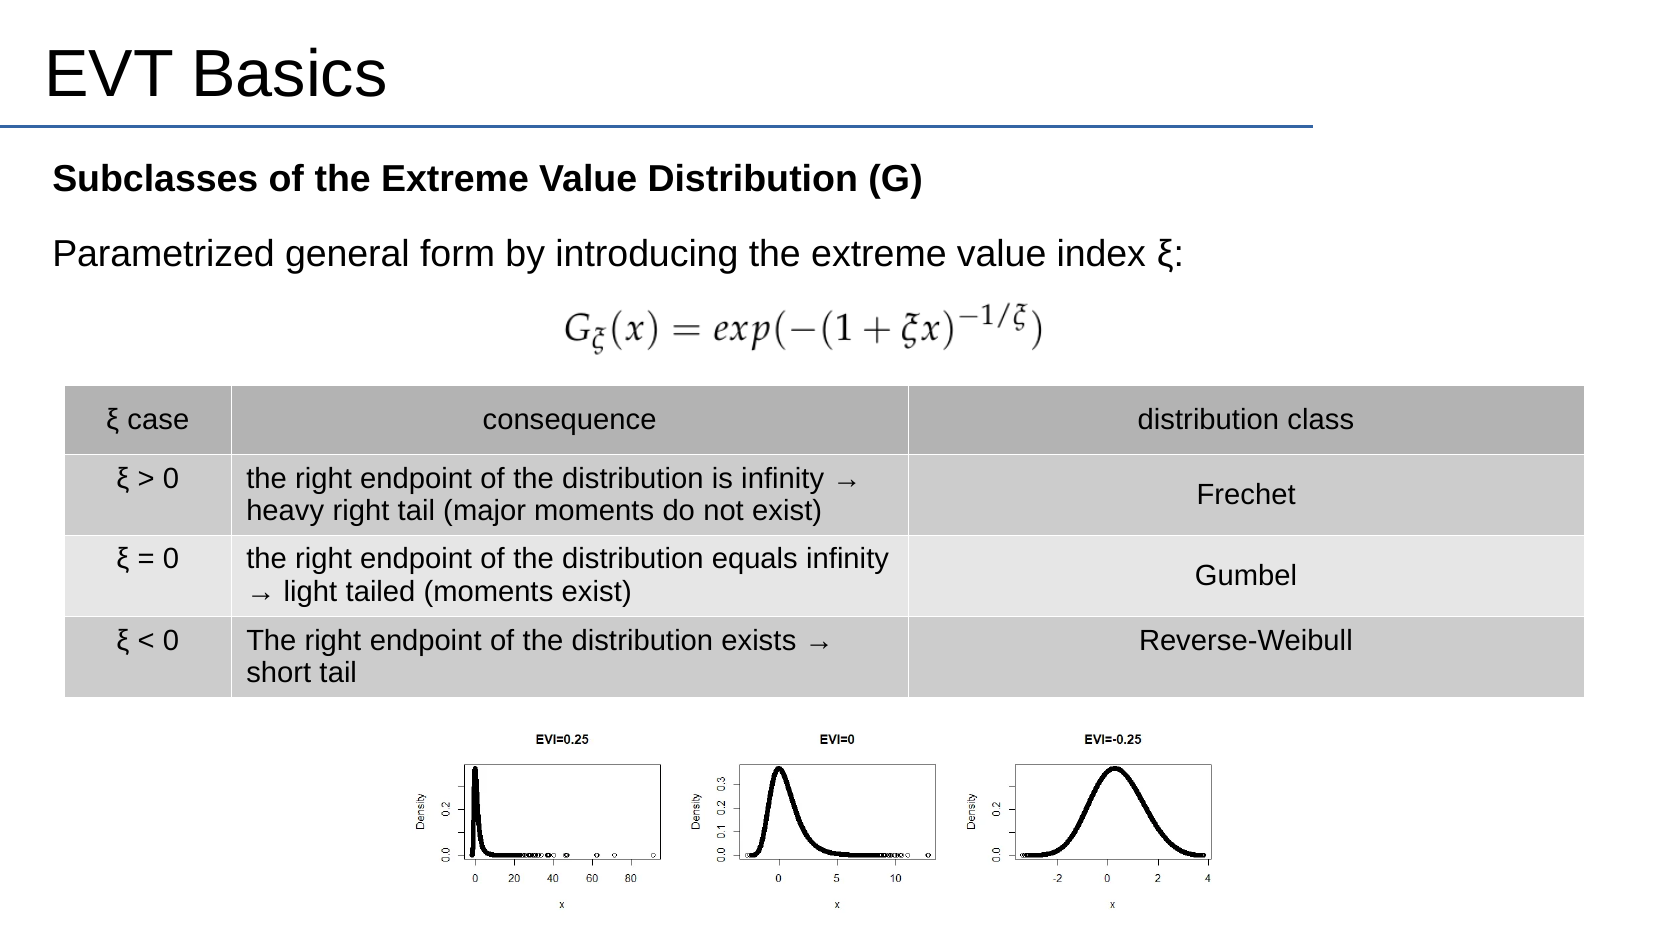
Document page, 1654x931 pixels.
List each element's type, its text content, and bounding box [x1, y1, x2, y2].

table_cell the right endpoint of the distribution is infinity → heavy right tail (major moments do not exist) [232, 455, 908, 535]
table_cell Gumbel [909, 536, 1584, 616]
table_cell The right endpoint of the distribution exists → short tail [232, 617, 908, 697]
table_cell Frechet [909, 455, 1584, 535]
table_header consequence [232, 386, 908, 454]
table_header distribution class [909, 386, 1584, 454]
table_header ξ case [65, 386, 231, 454]
table_cell ξ = 0 [65, 536, 231, 616]
table_cell ξ > 0 [65, 455, 231, 535]
picture [412, 712, 1238, 924]
picture [547, 279, 1059, 376]
text_box Subclasses of the Extreme Value Distribution (G) [37, 150, 1313, 225]
text_box Parametrized general form by introducing the extreme value index ξ: [37, 225, 1426, 324]
table_cell ξ < 0 [65, 617, 231, 697]
table_cell the right endpoint of the distribution equals infinity → light tailed (moments exist) [232, 536, 908, 616]
table_cell Reverse-Weibull [909, 617, 1584, 697]
title EVT Basics [44, 17, 1387, 130]
